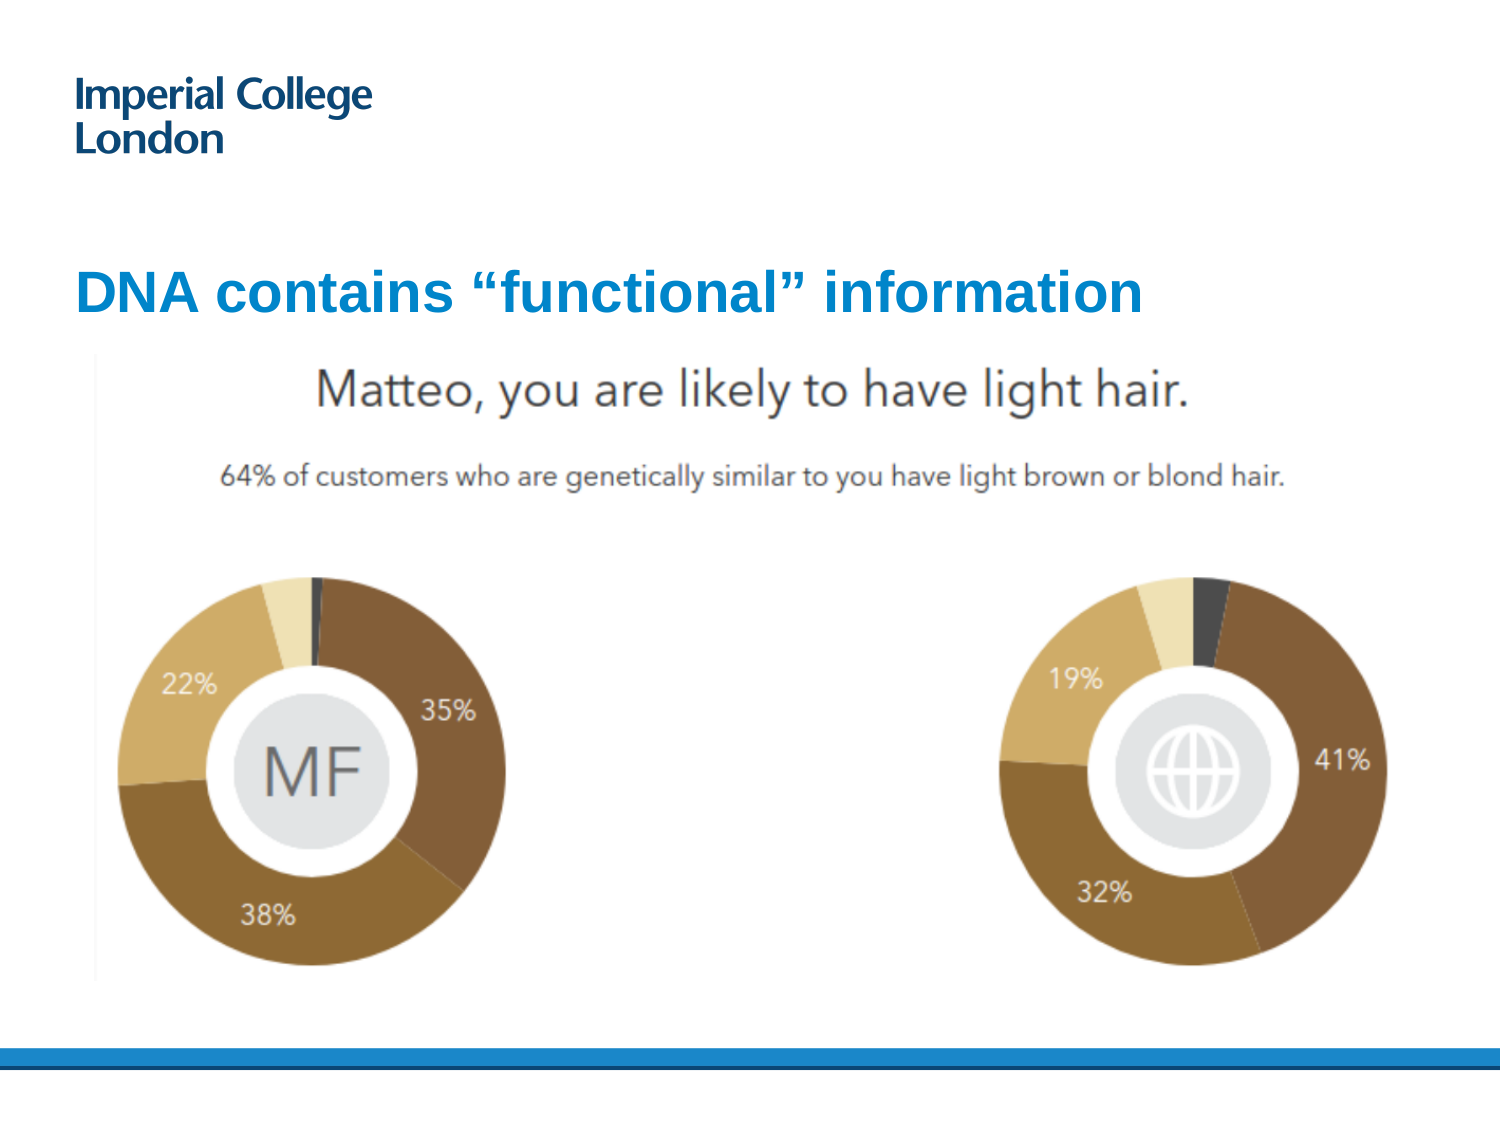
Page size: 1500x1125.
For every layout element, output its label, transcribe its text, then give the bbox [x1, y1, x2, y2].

picture [0, 0, 1500, 1125]
title DNA contains “functional” information [75, 244, 1425, 328]
